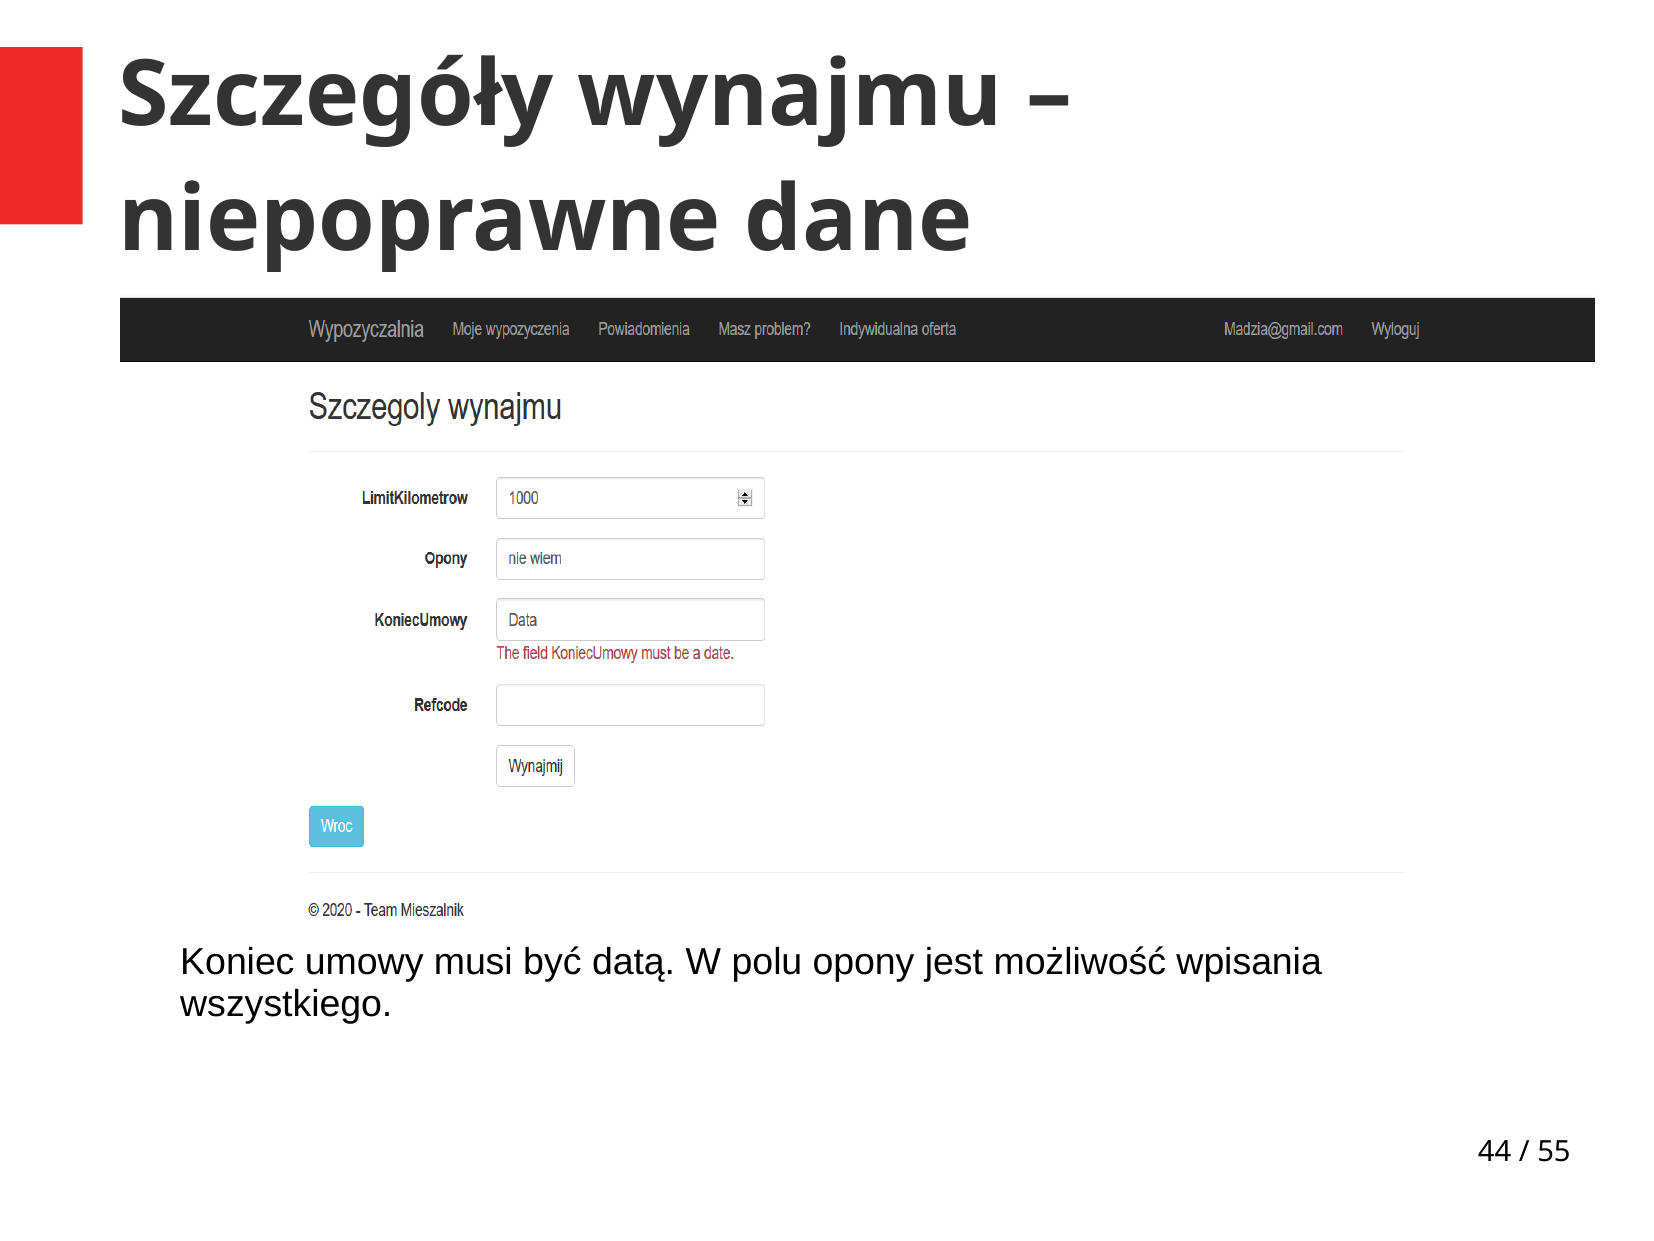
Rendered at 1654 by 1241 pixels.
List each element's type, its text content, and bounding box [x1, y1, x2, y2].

title Szczegóły wynajmu – niepoprawne dane [118, 28, 1571, 278]
picture [120, 295, 1595, 945]
text_box Koniec umowy musi być datą. W polu opony jest możliwość wpisania wszystkiego. [165, 933, 1536, 1031]
